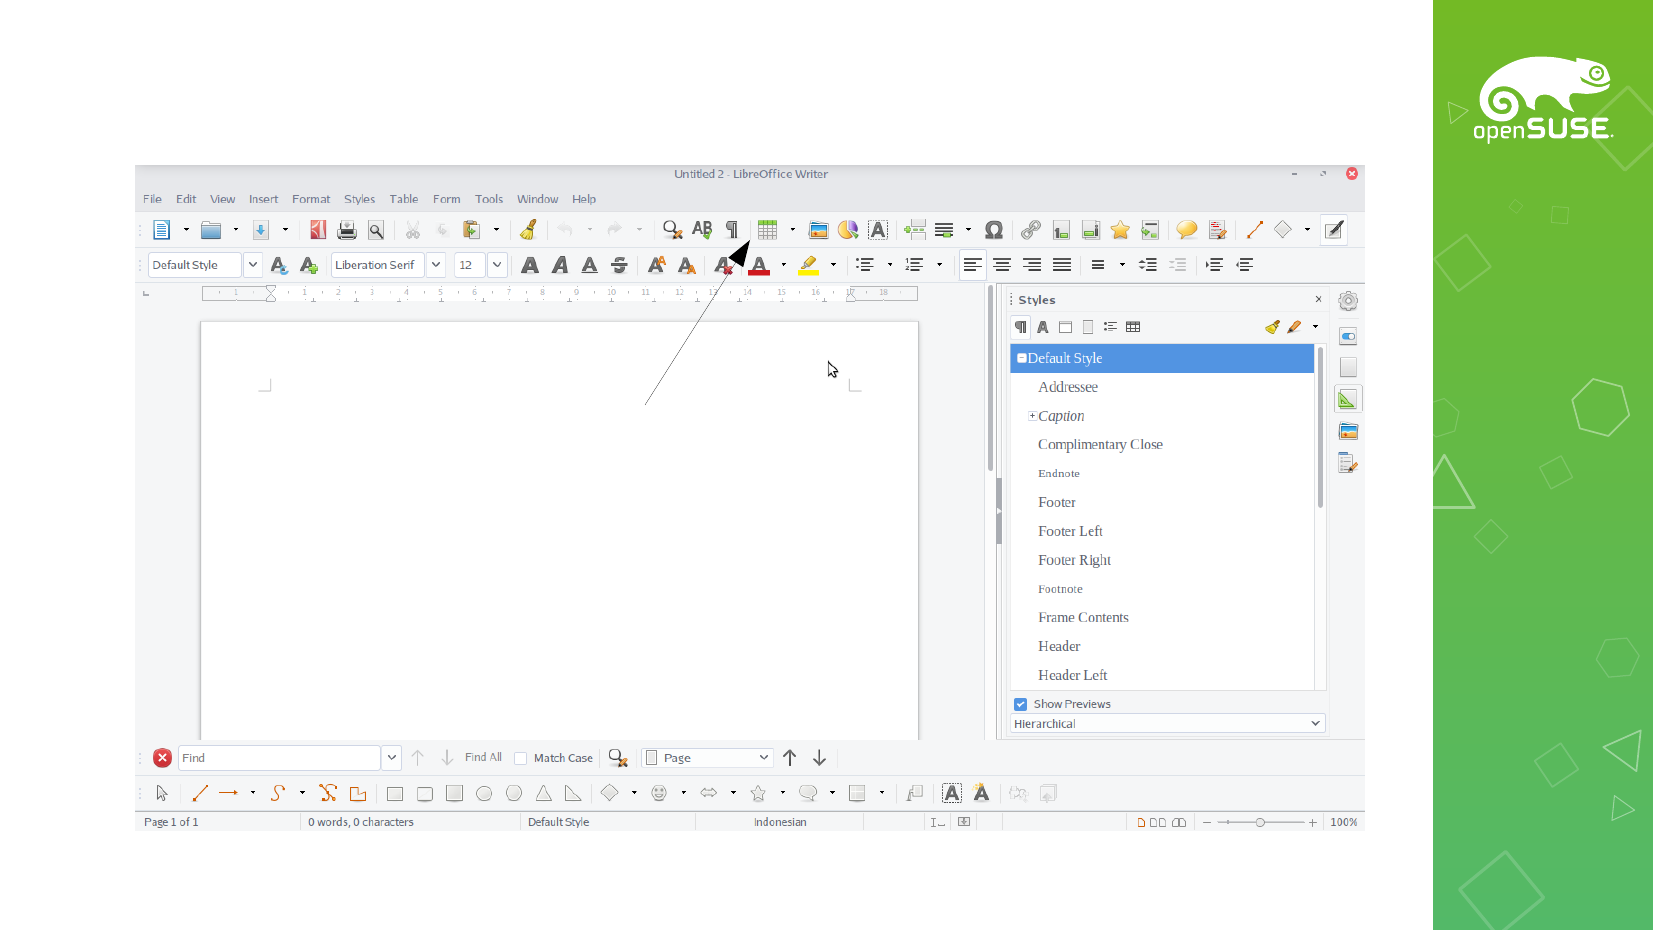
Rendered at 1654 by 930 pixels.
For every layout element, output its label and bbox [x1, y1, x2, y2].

picture [135, 165, 1366, 832]
